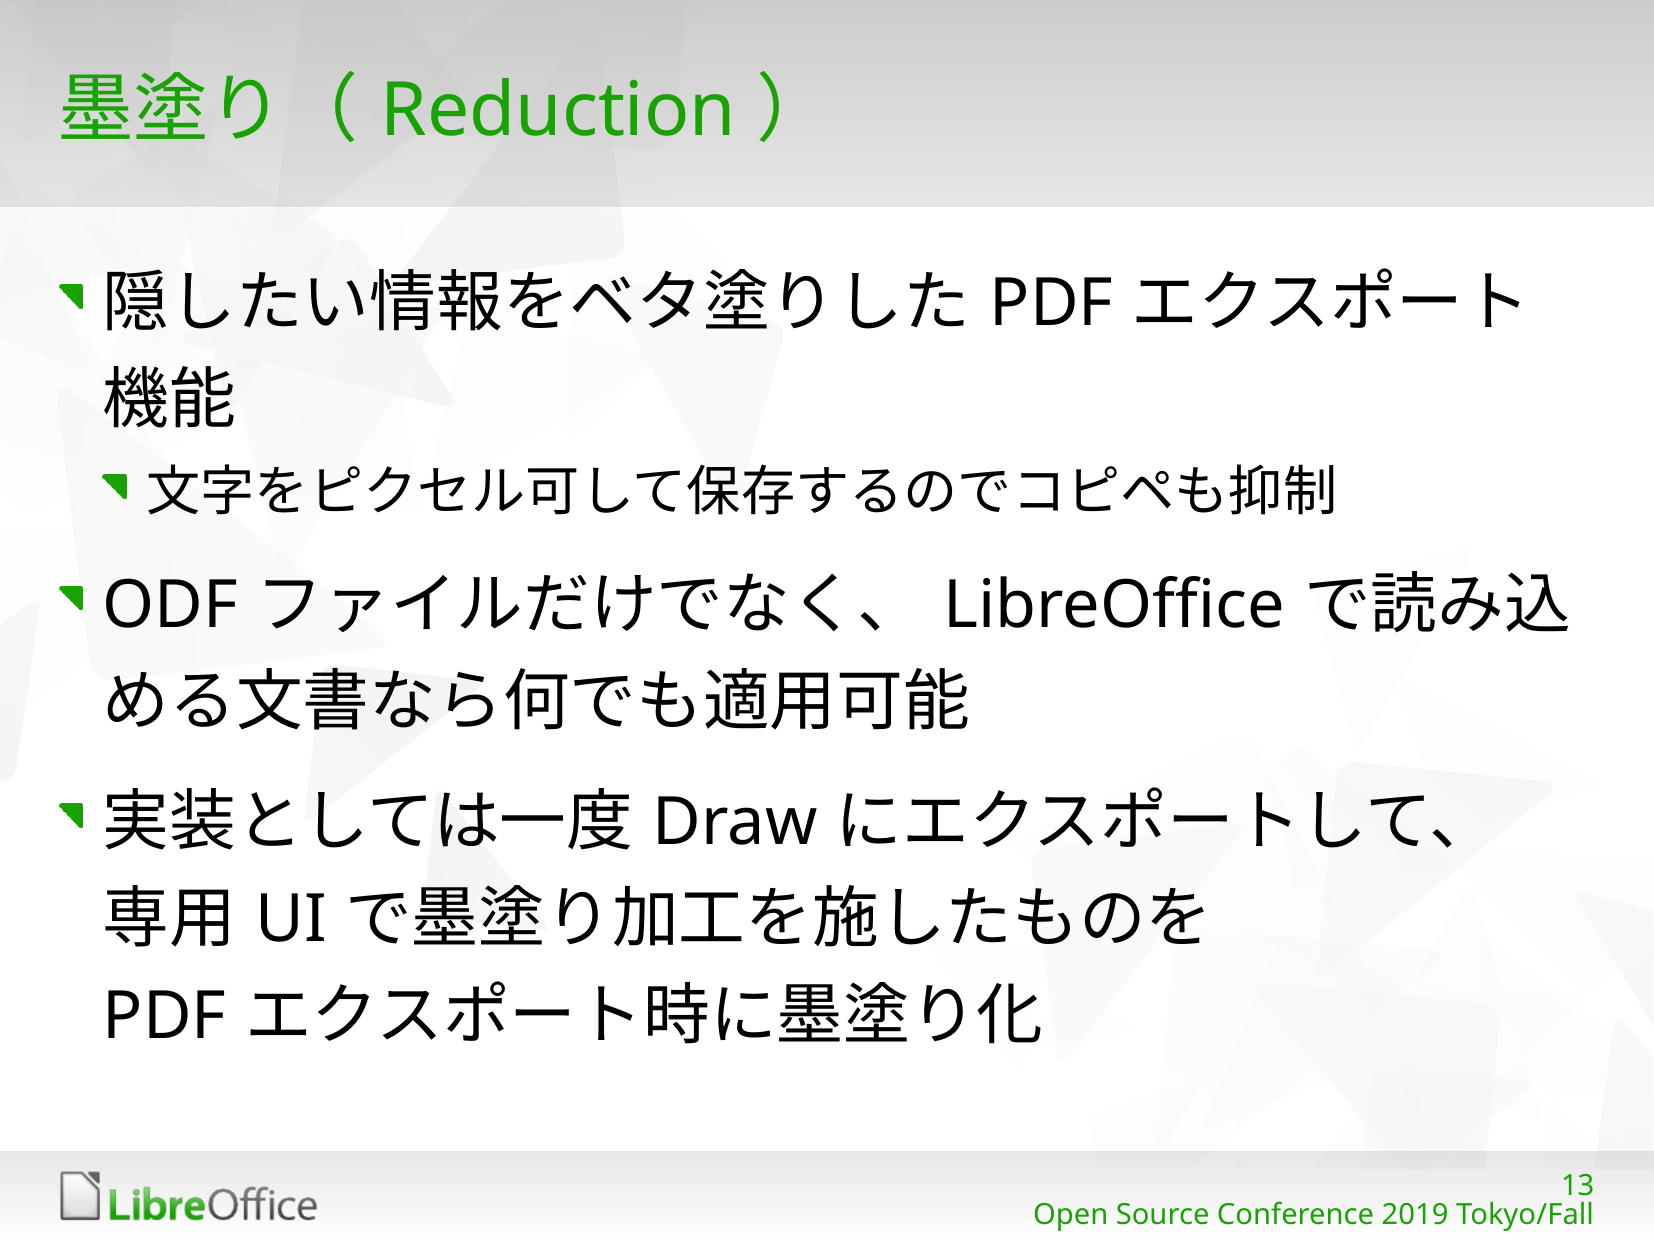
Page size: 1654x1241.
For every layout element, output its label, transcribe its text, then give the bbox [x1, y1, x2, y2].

picture [41, 1152, 337, 1240]
picture [0, 0, 783, 931]
title 墨塗り（Reduction） [59, 29, 1595, 178]
picture [915, 548, 1654, 1169]
list 隠したい情報をベタ塗りしたPDFエクスポート機能 文字をピクセル可して保存するのでコピペも抑制 ODFファイルだけでなく、LibreOfficeで読み込める文書なら何でも適用可能 実装としては一度Drawにエクスポートして、 専用UIで墨塗り加工を施したものを PDFエクスポート時に墨塗り化 [59, 248, 1595, 1057]
